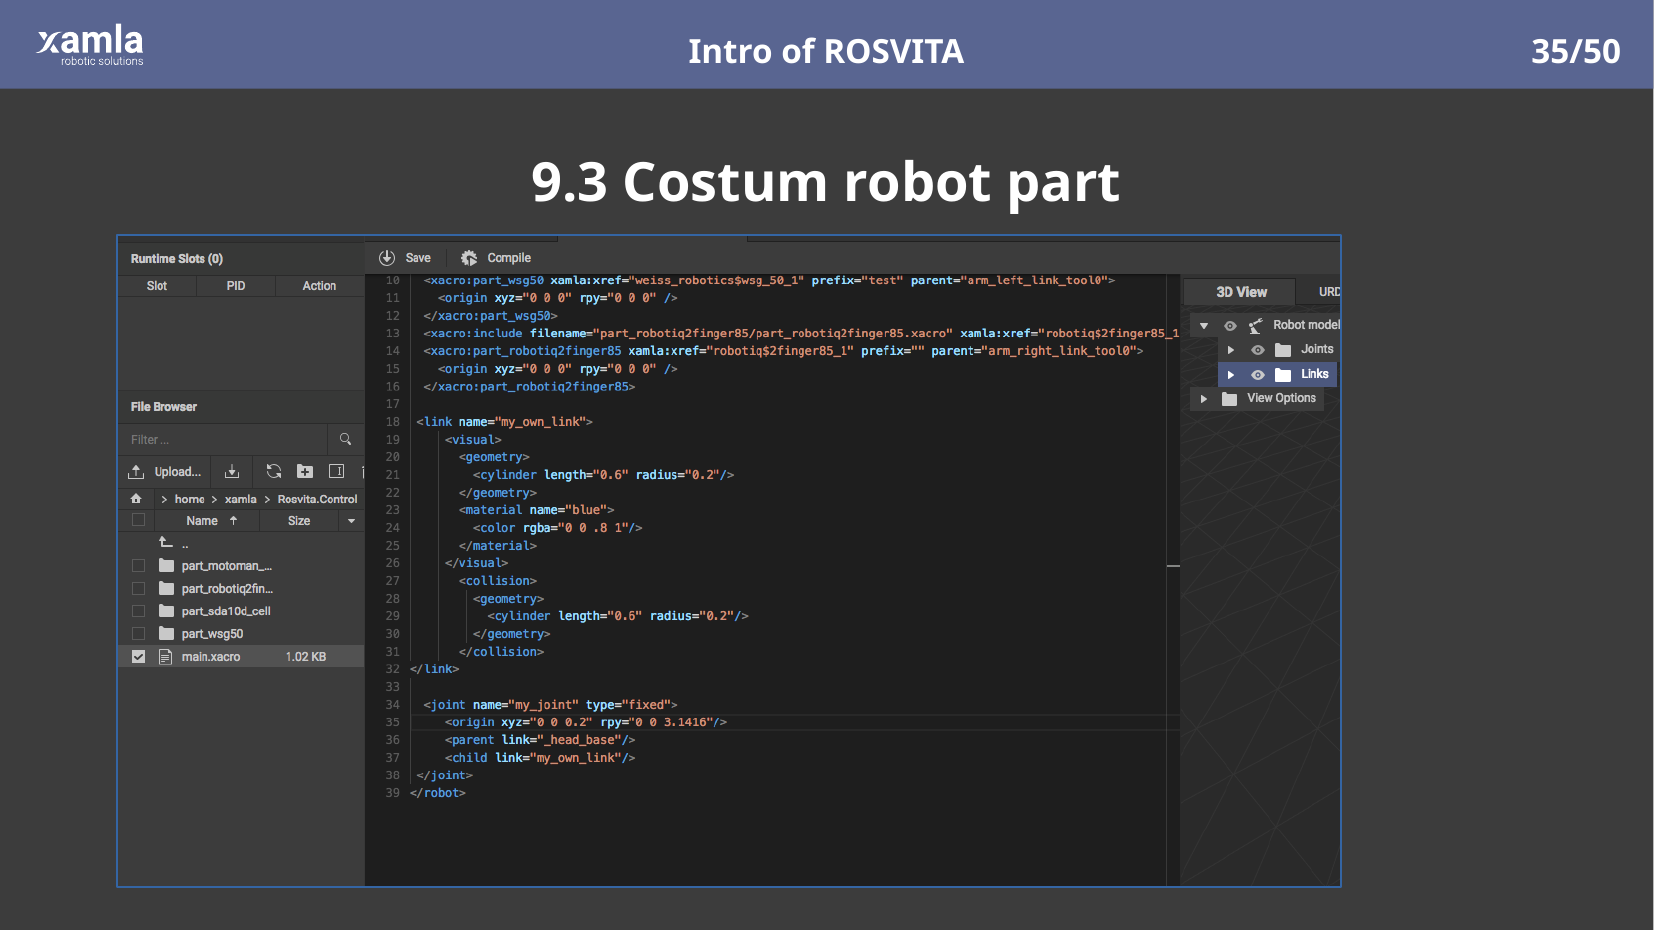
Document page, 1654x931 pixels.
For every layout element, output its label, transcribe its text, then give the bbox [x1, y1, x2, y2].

picture [35, 23, 143, 65]
text_box 35/50 [1511, 20, 1636, 80]
text_box [0, 0, 1654, 89]
text_box Intro of ROSVITA [296, 20, 1357, 80]
text_box 9.3 Costum robot part [188, 135, 1465, 223]
picture [118, 236, 1341, 886]
